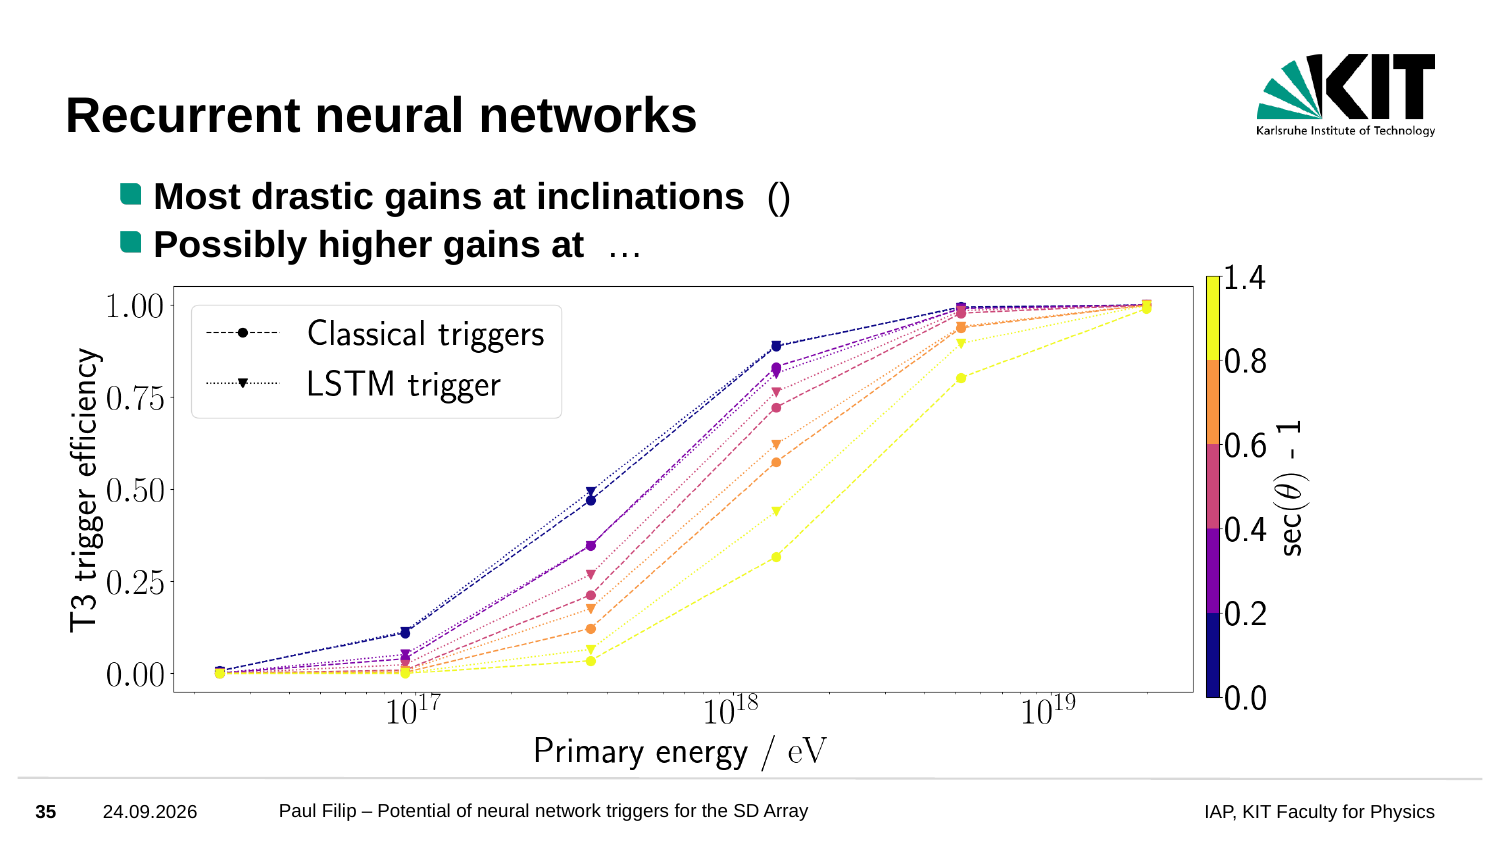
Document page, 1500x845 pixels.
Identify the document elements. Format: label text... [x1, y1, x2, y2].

picture [64, 257, 1315, 772]
list Most drastic gains at inclinations () Possibly higher gains at … [76, 177, 1424, 754]
picture [1257, 54, 1435, 137]
title Recurrent neural networks [64, 48, 1192, 144]
